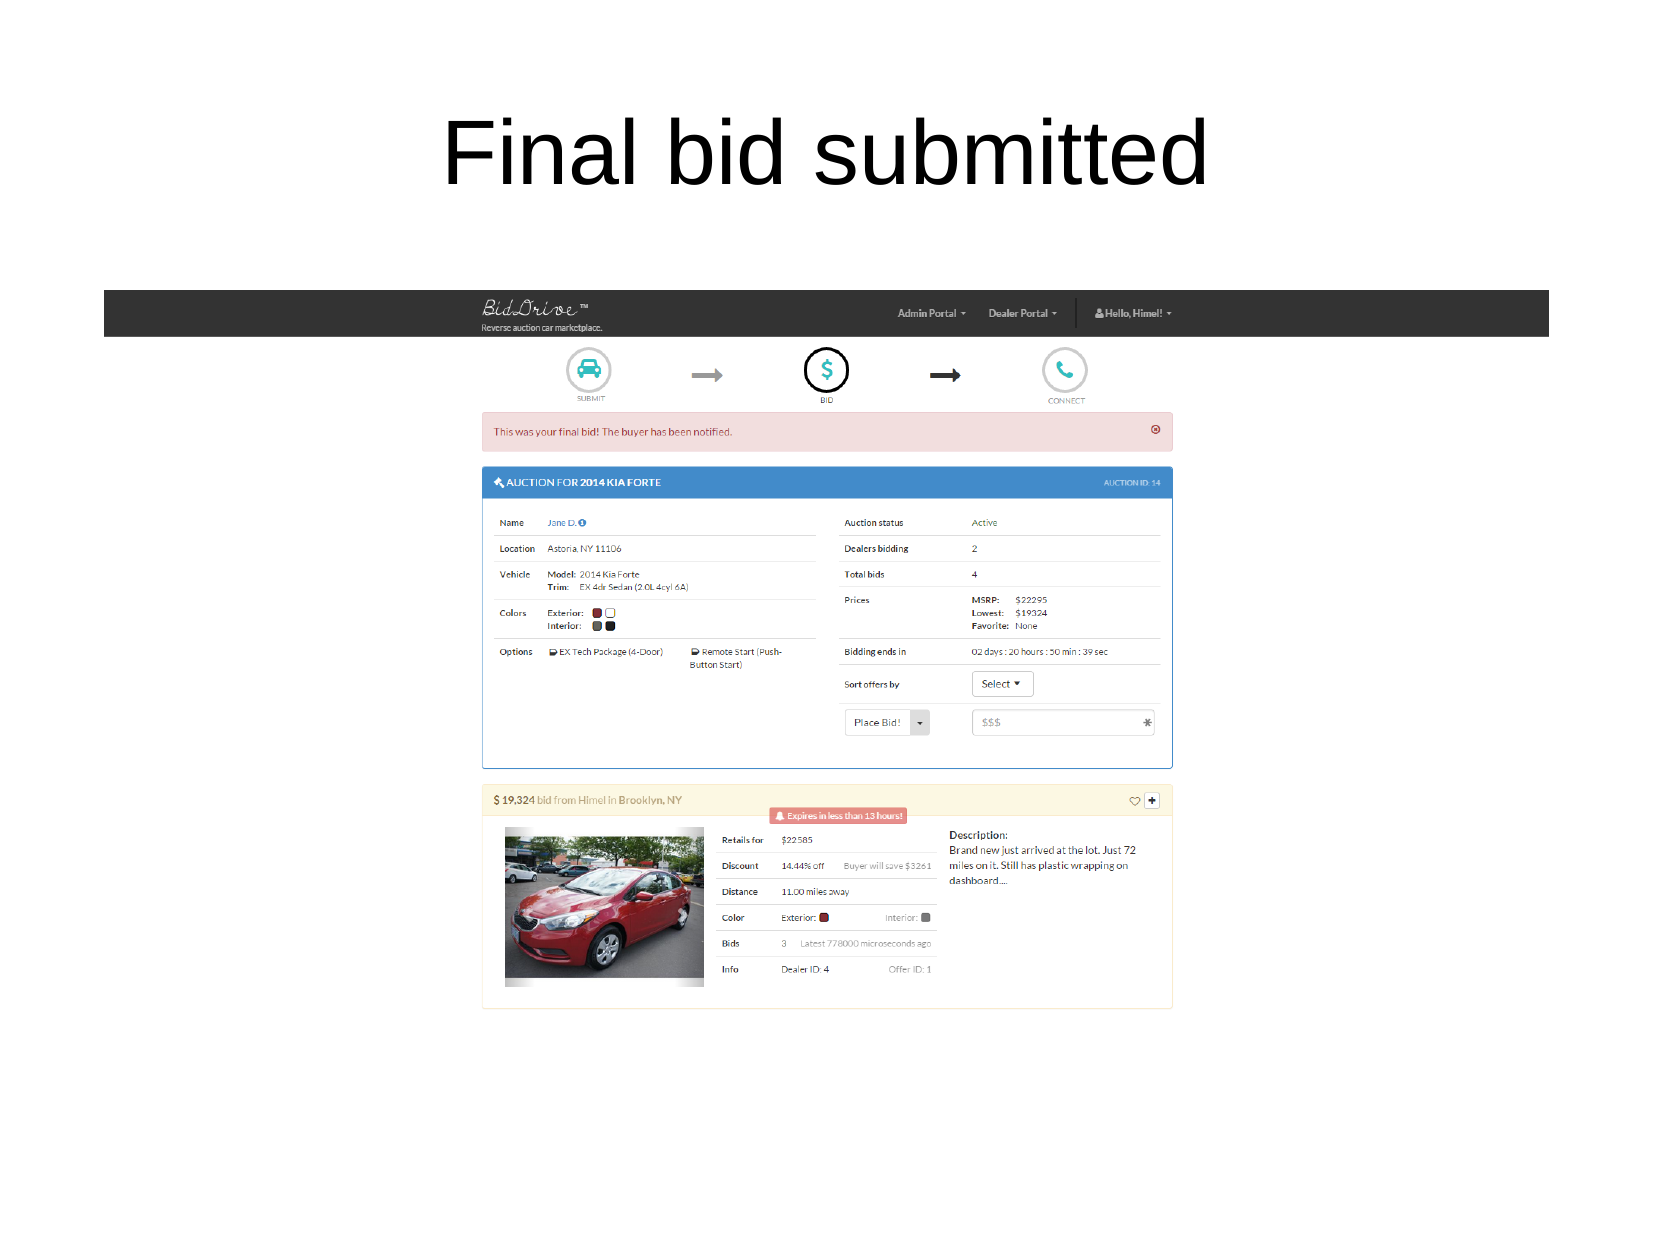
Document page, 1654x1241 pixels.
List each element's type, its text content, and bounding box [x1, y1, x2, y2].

title Final bid submitted [82, 49, 1571, 257]
picture [104, 290, 1549, 1010]
